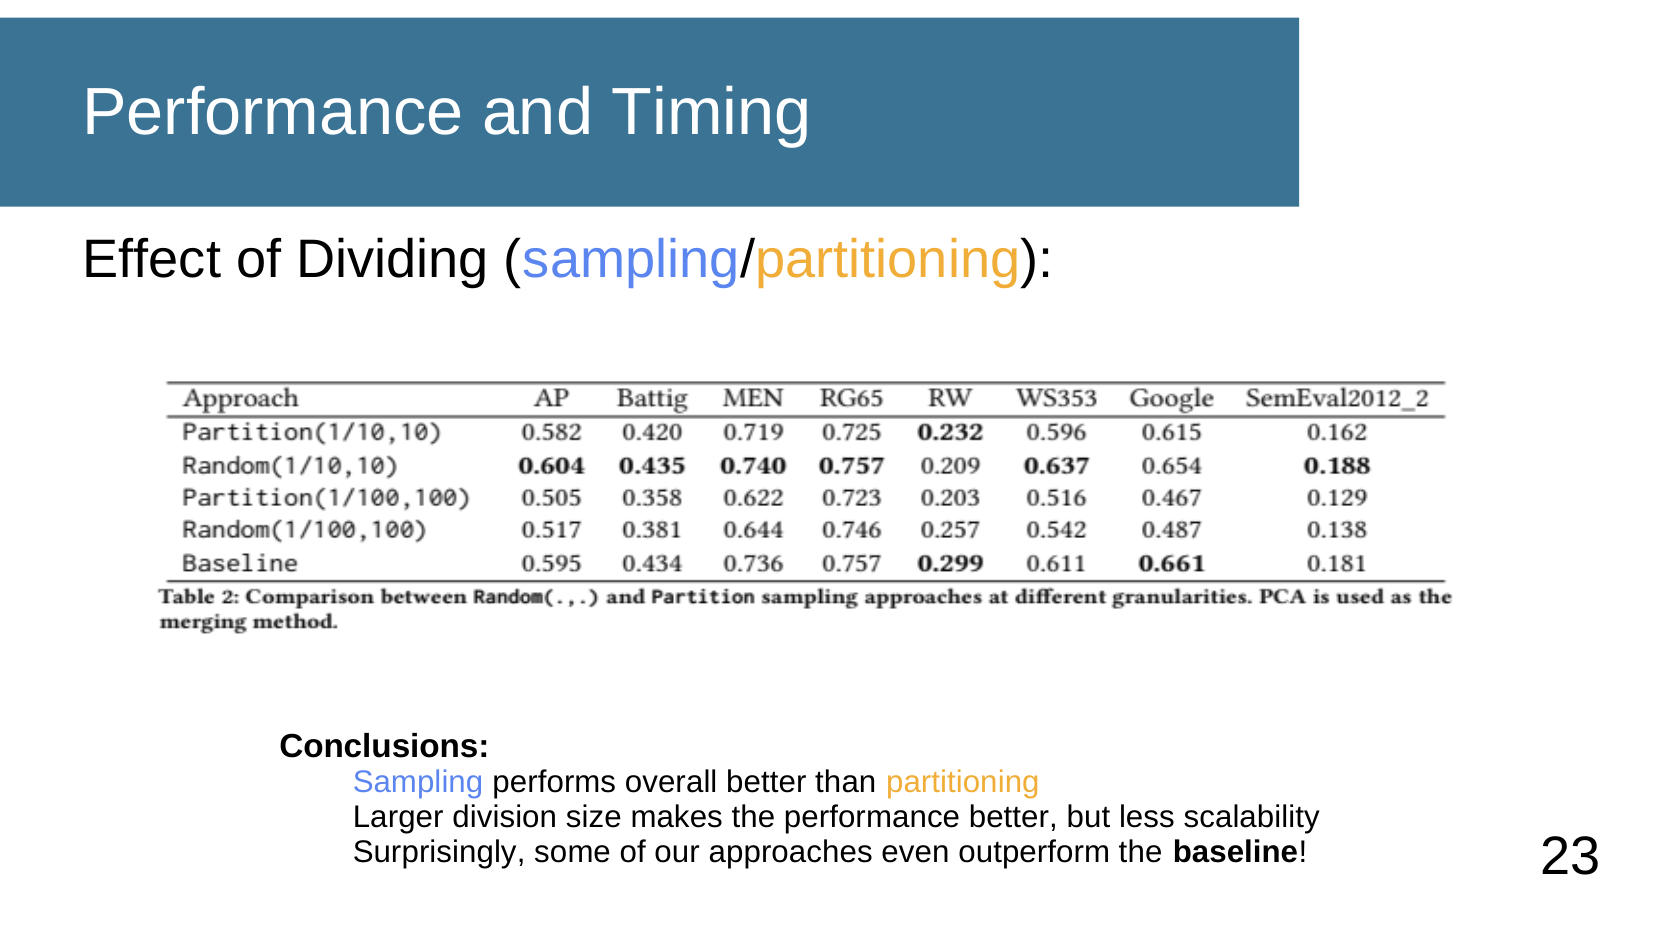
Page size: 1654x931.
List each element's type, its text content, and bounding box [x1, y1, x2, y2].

text_box Conclusions: Sampling performs overall better than partitioning Larger division size makes the performance better, but less scalability Surprisingly, some of our approaches even outperform the baseline! [264, 720, 1337, 908]
title Performance and Timing [82, 35, 1234, 189]
list Effect of Dividing (sampling/partitioning): [82, 224, 1571, 764]
picture [153, 364, 1458, 644]
